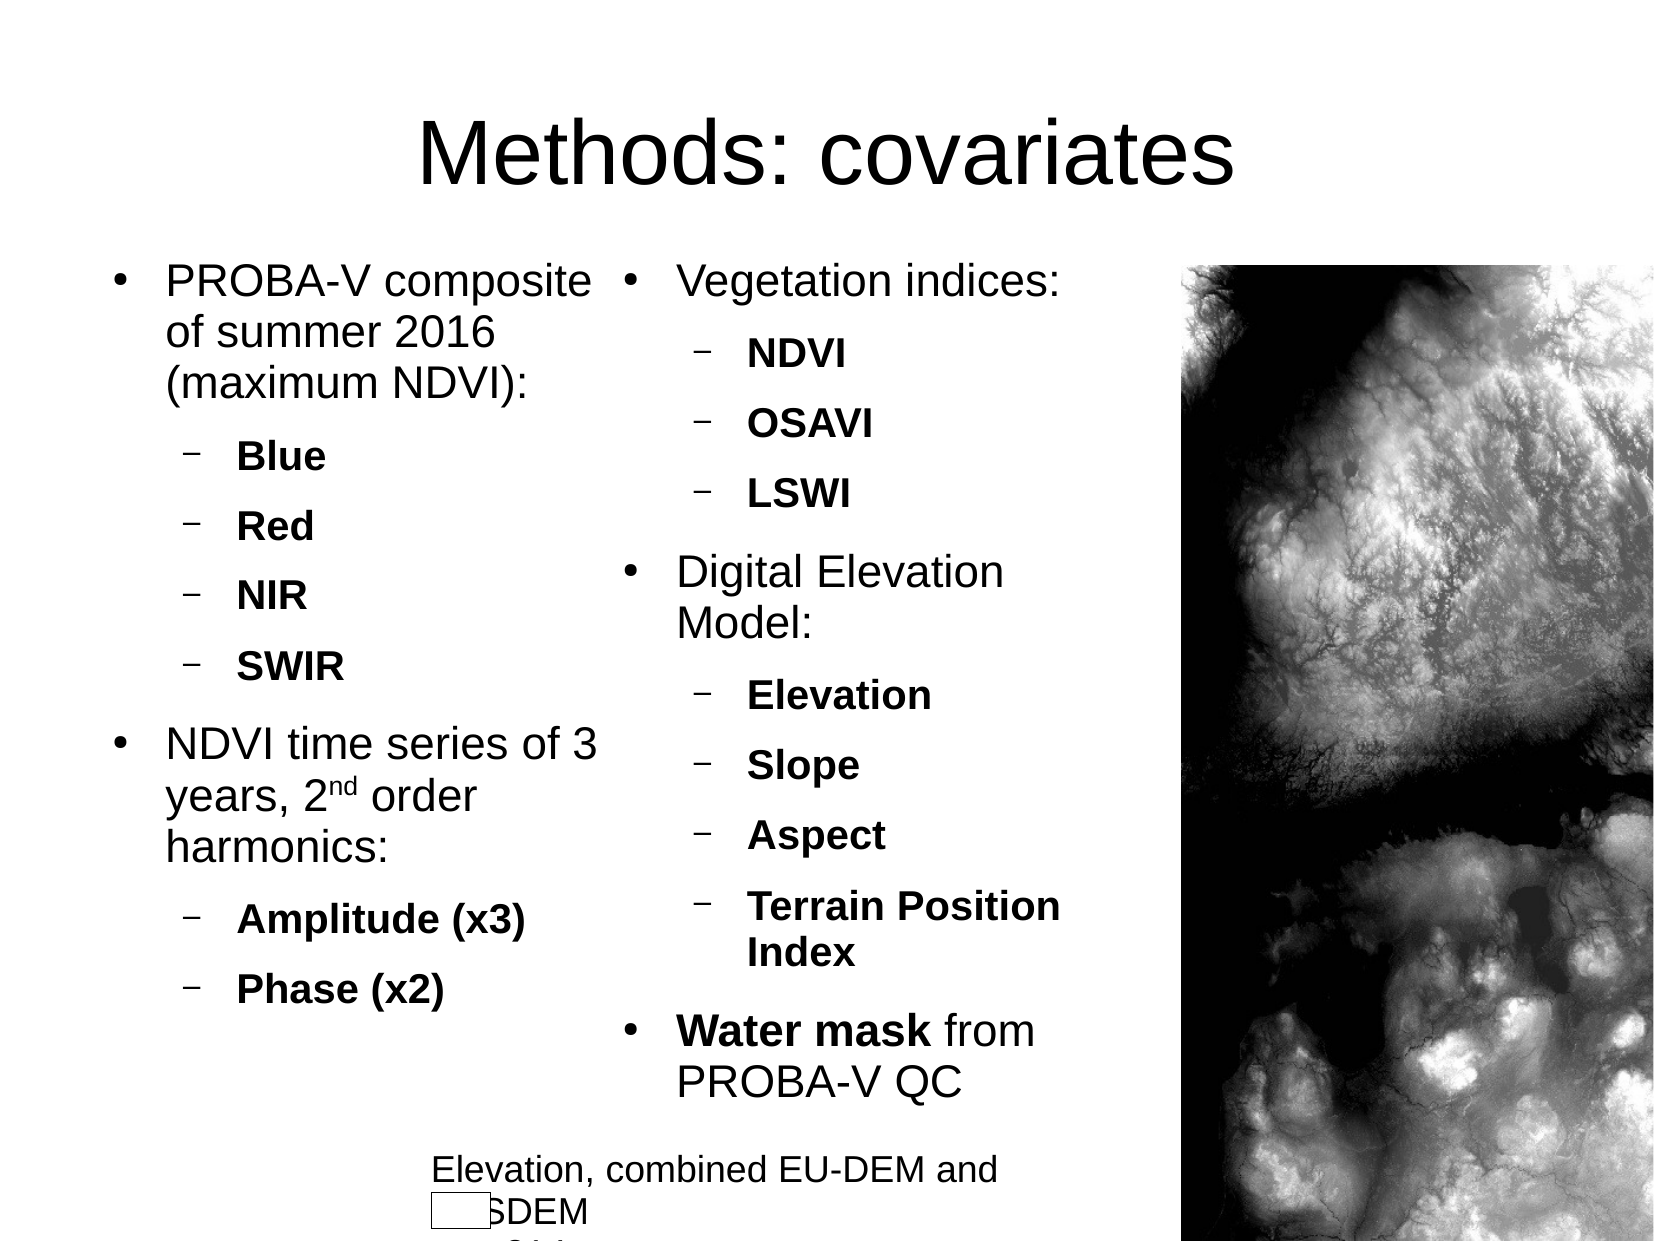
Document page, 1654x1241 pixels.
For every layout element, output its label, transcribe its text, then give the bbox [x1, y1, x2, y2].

picture [1181, 265, 1654, 1241]
title Methods: covariates [82, 49, 1571, 257]
list Vegetation indices: NDVI OSAVI LSWI Digital Elevation Model: Elevation Slope Aspect Terrain Position Index Water mask from PROBA-V QC [605, 254, 1146, 1052]
list PROBA-V composite of summer 2016 (maximum NDVI): Blue Red NIR SWIR NDVI time series of 3 years, 2nd order harmonics: Amplitude (x3) Phase (x2) [94, 254, 605, 974]
text_box [431, 1192, 491, 1229]
text_box Elevation, combined EU-DEM and GLSDEM 214 m [416, 1141, 1181, 1241]
